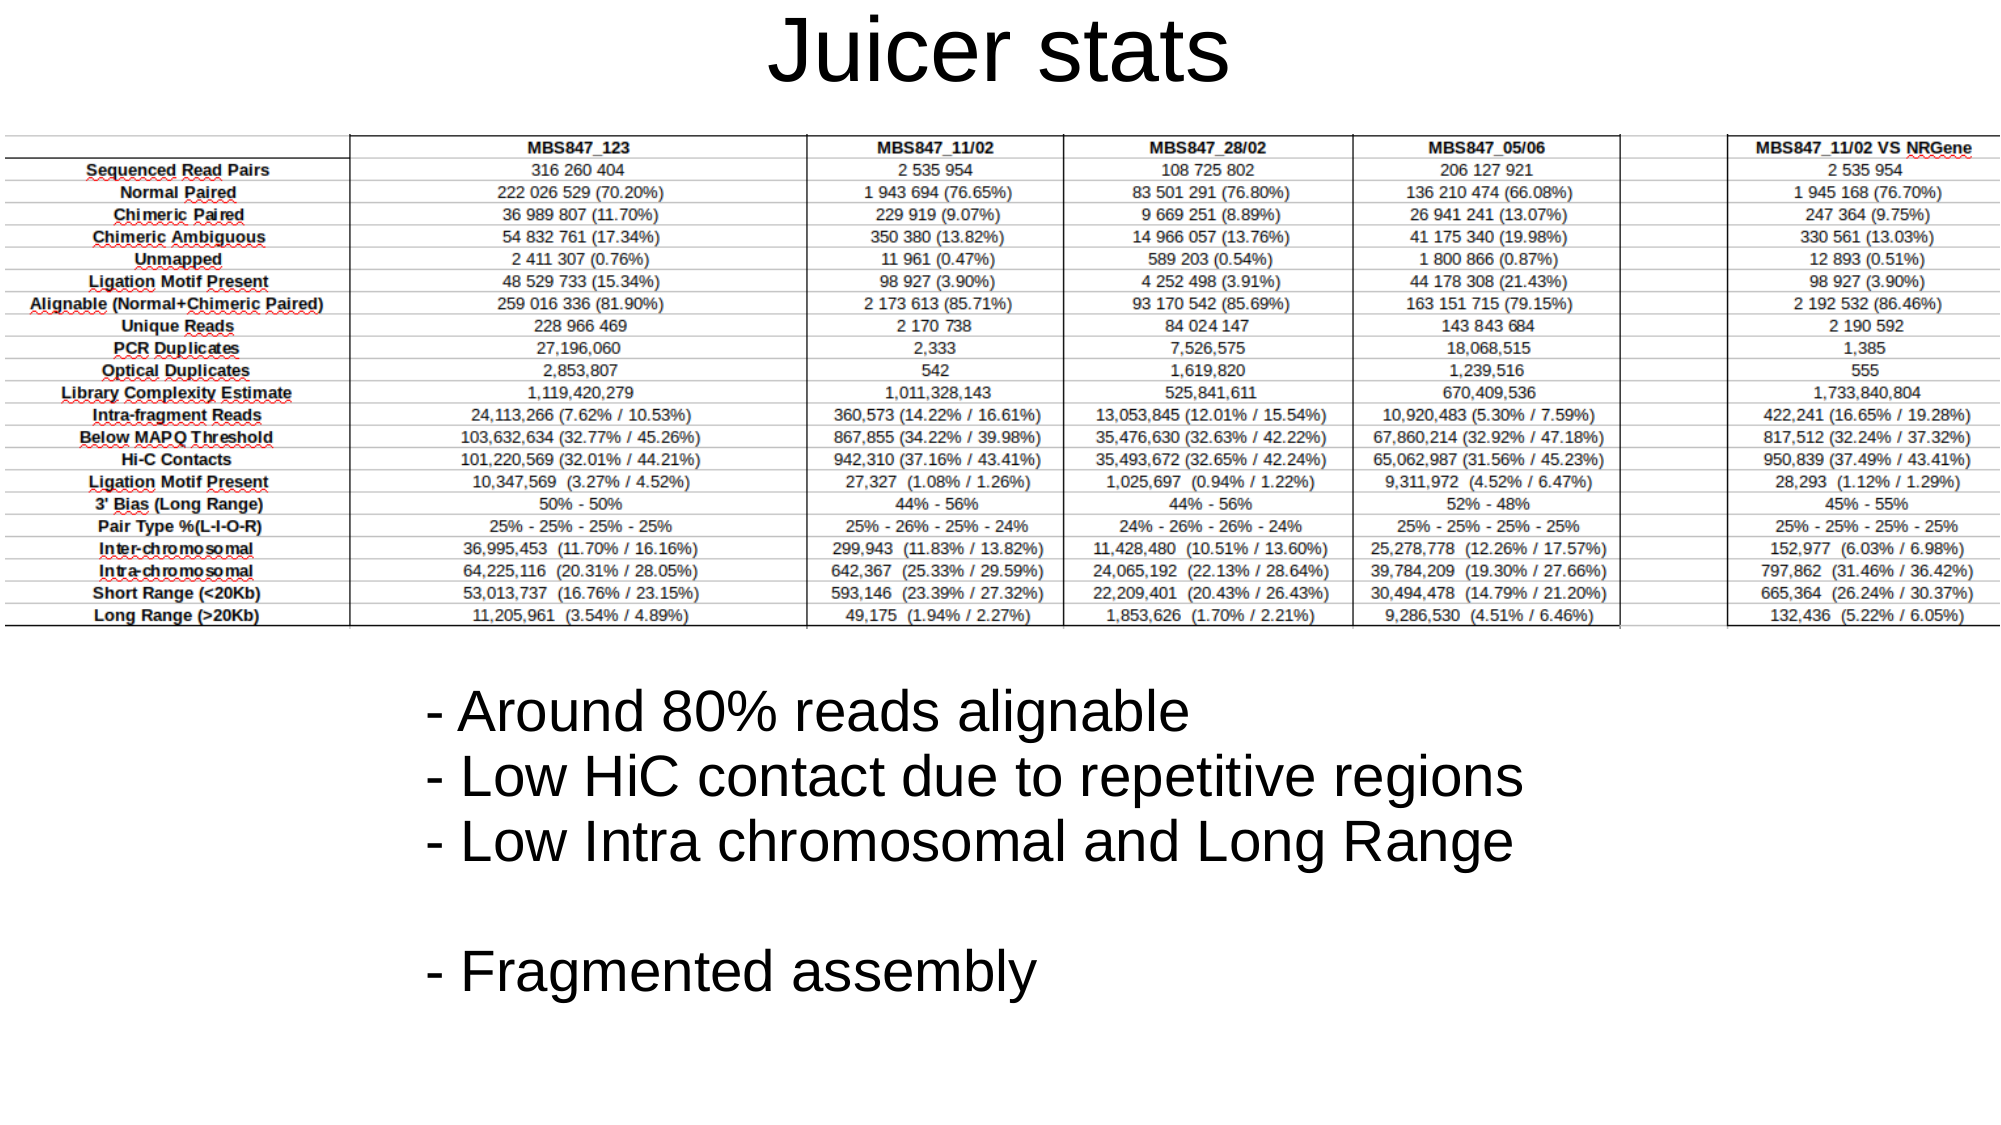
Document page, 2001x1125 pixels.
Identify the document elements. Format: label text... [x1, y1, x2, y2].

title - Around 80% reads alignable - Low HiC contact due to repetitive regions - Low Intra chromosomal and Long Range - Fragmented assembly [425, 678, 1642, 1004]
title Juicer stats [99, 0, 1900, 134]
picture [5, 134, 2000, 630]
